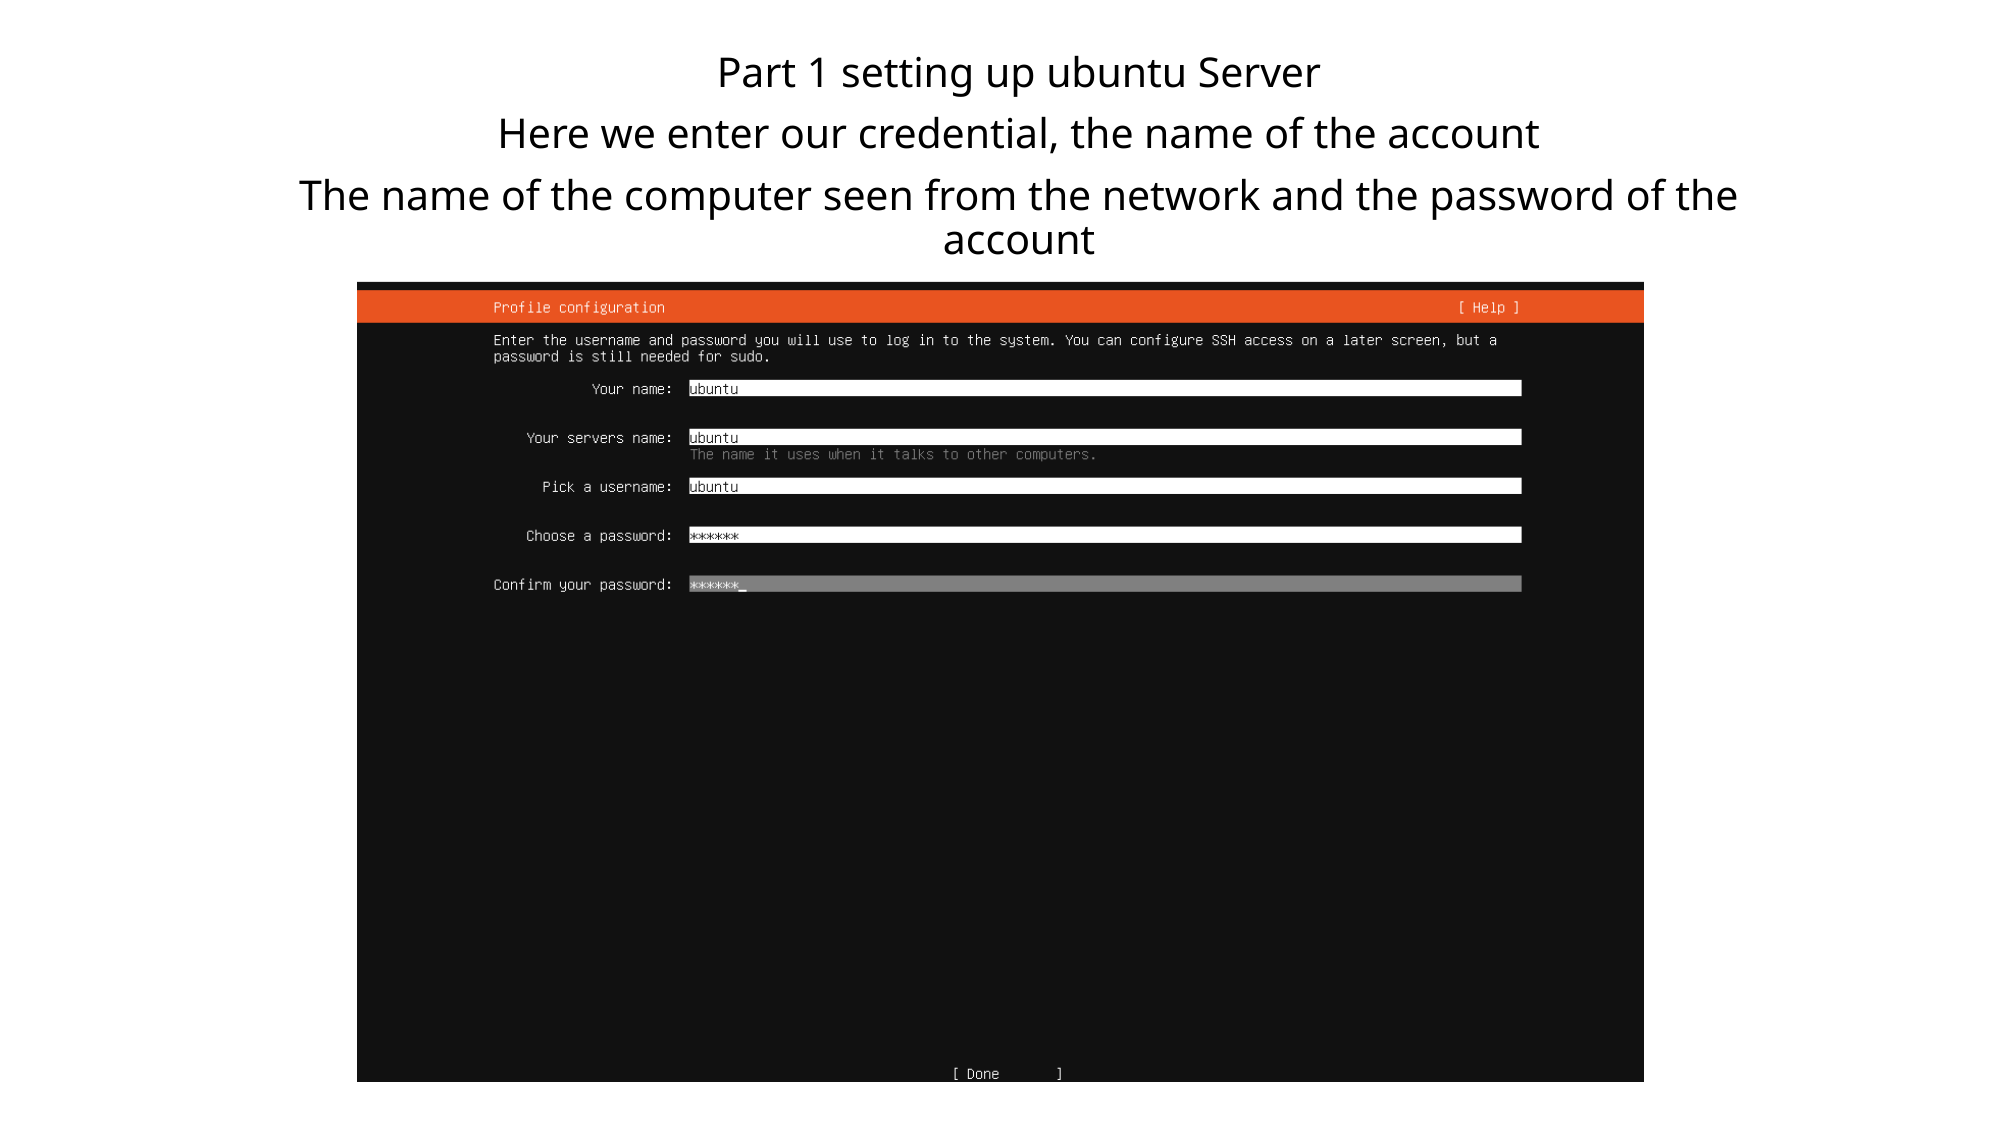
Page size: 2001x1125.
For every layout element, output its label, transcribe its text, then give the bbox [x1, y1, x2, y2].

subtitle Part 1 setting up ubuntu Server Here we enter our credential, the name of the account The name of the computer seen from the network and the password of the account [269, 45, 1770, 271]
picture [357, 281, 1644, 1082]
